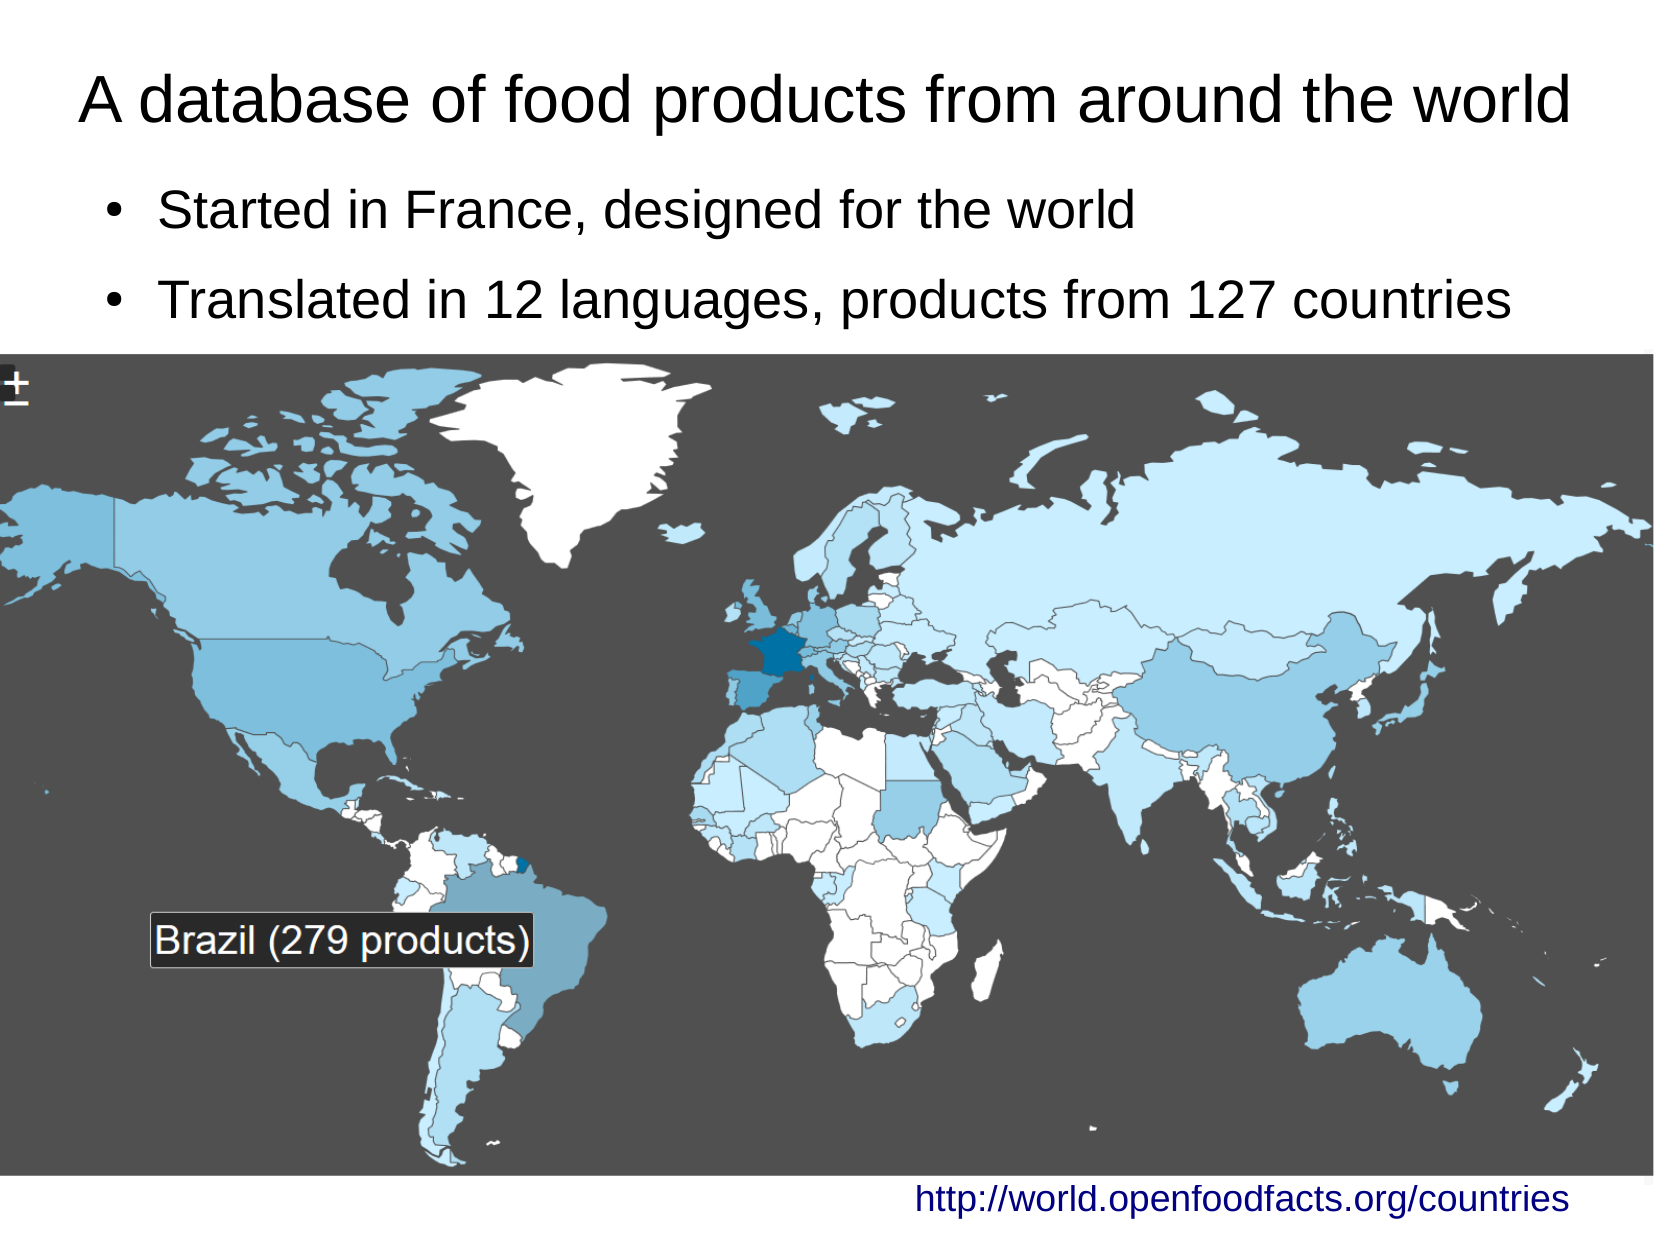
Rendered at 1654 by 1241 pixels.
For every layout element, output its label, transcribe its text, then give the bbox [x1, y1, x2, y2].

picture [0, 349, 1654, 1186]
list Started in France, designed for the world Translated in 12 languages, products from 127 countries [86, 180, 1576, 349]
title A database of food products from around the world [63, 49, 1590, 151]
text_box http://world.openfoodfacts.org/countries [900, 1186, 1654, 1241]
